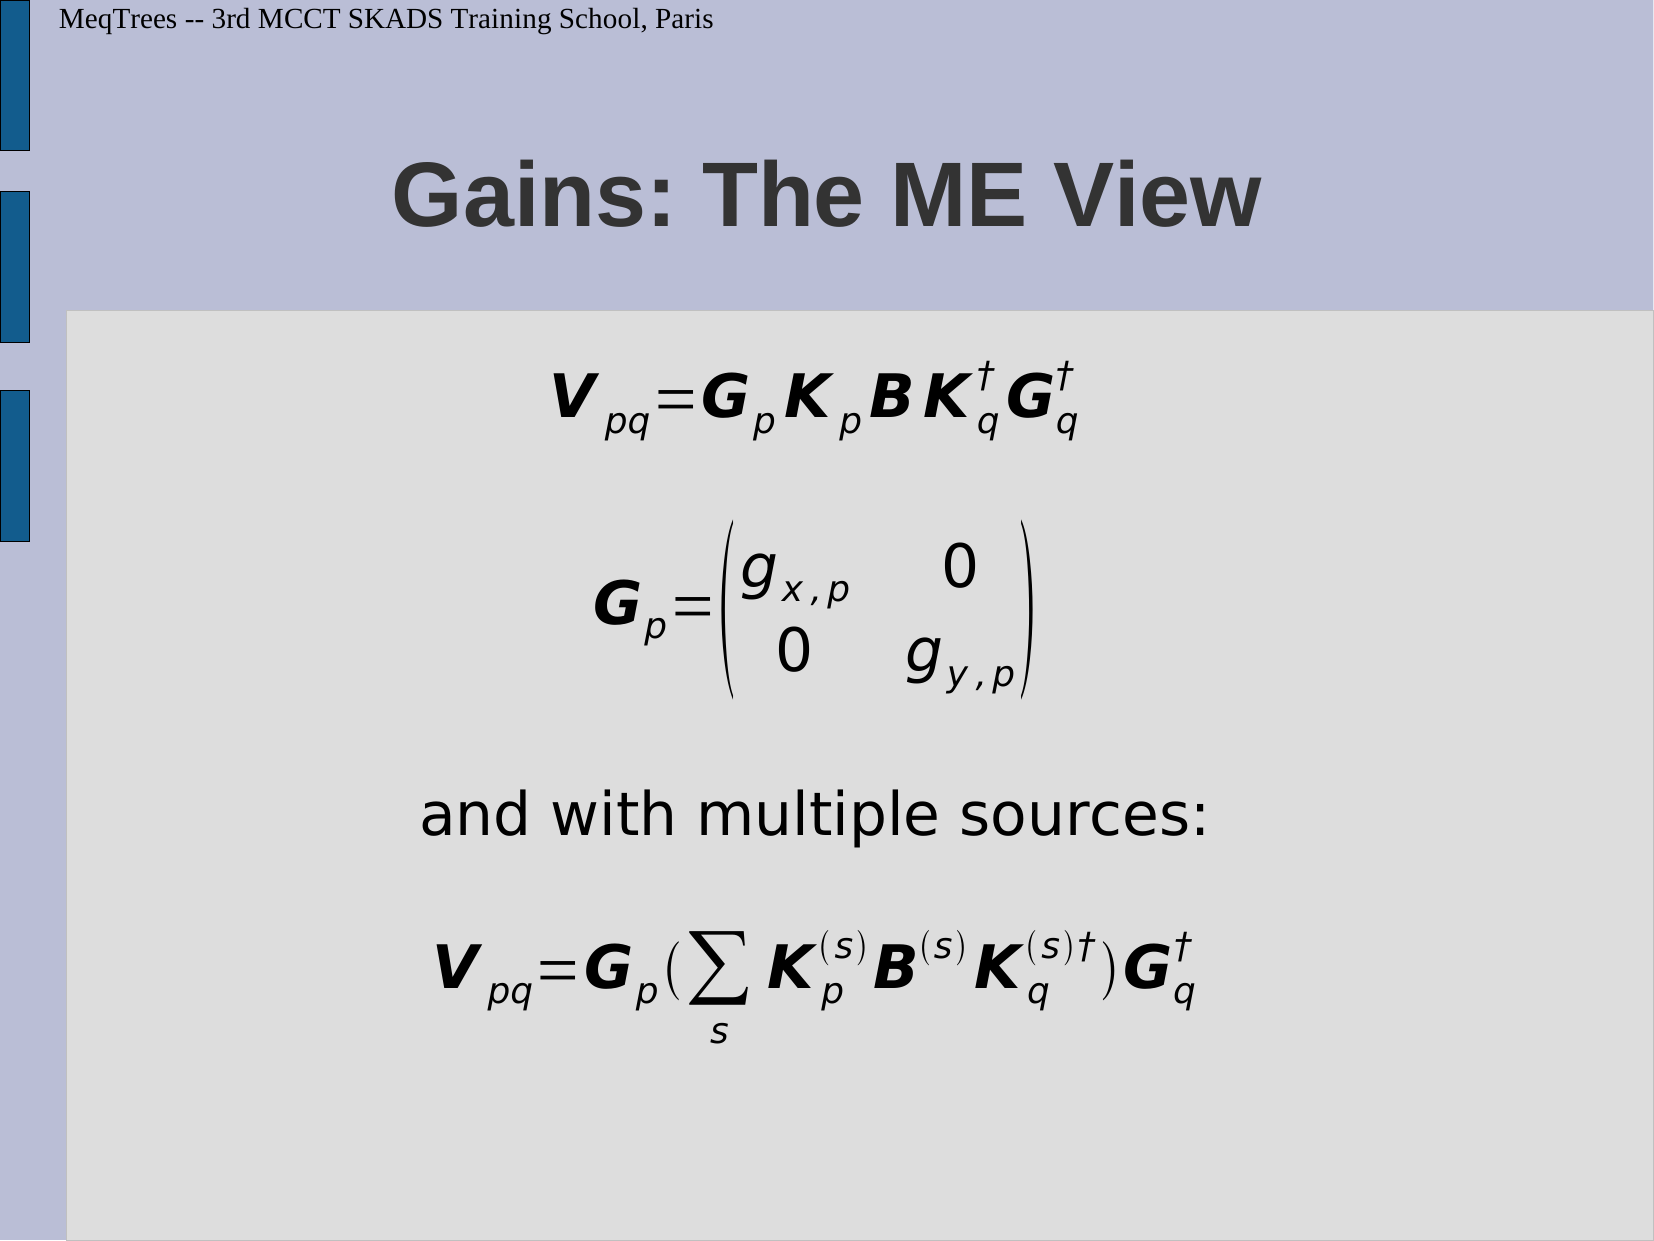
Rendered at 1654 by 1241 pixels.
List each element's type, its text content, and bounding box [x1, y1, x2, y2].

title Gains: The ME View [121, 91, 1534, 299]
chart [413, 354, 1216, 1052]
